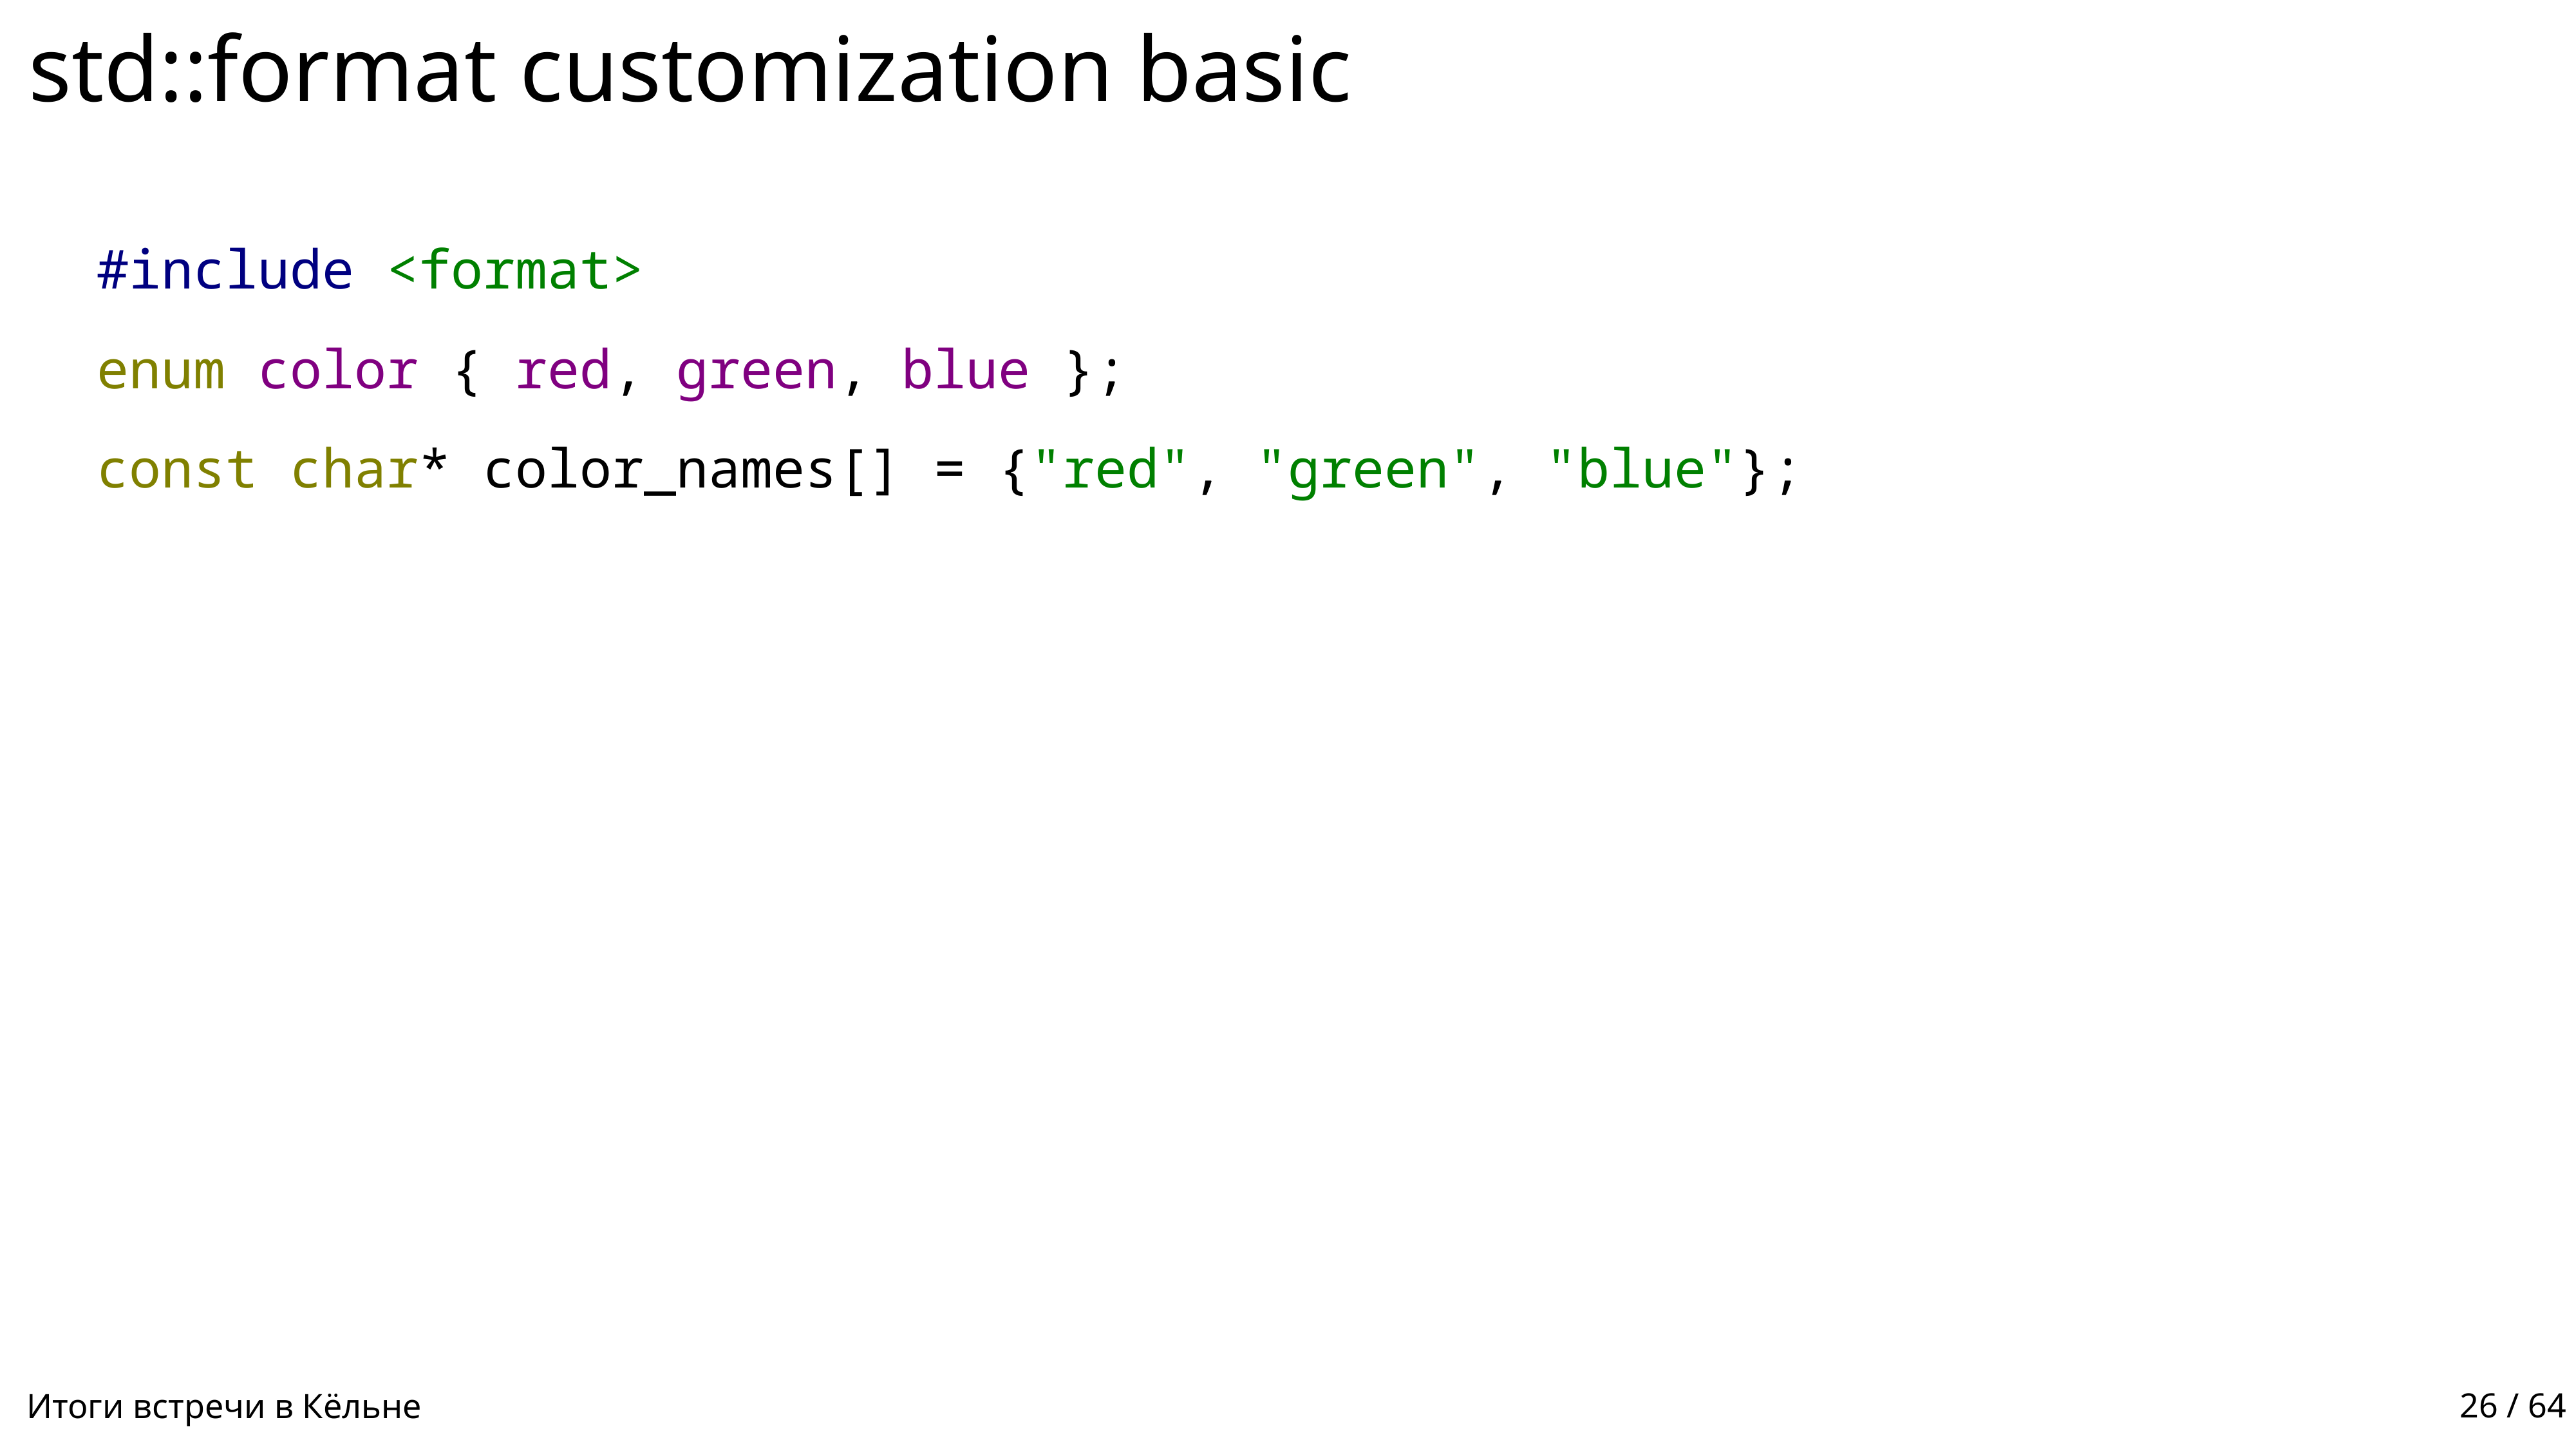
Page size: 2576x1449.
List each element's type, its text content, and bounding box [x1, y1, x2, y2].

list #include <format> enum color { red, green, blue }; const char* color_names[] = {"red", "green", "blue"}; [87, 214, 2550, 1382]
list <number> / 64 [1479, 1376, 2576, 1431]
list Итоги встречи в Кёльне [17, 1376, 1114, 1431]
title std::format customization basic [19, 19, 2550, 155]
